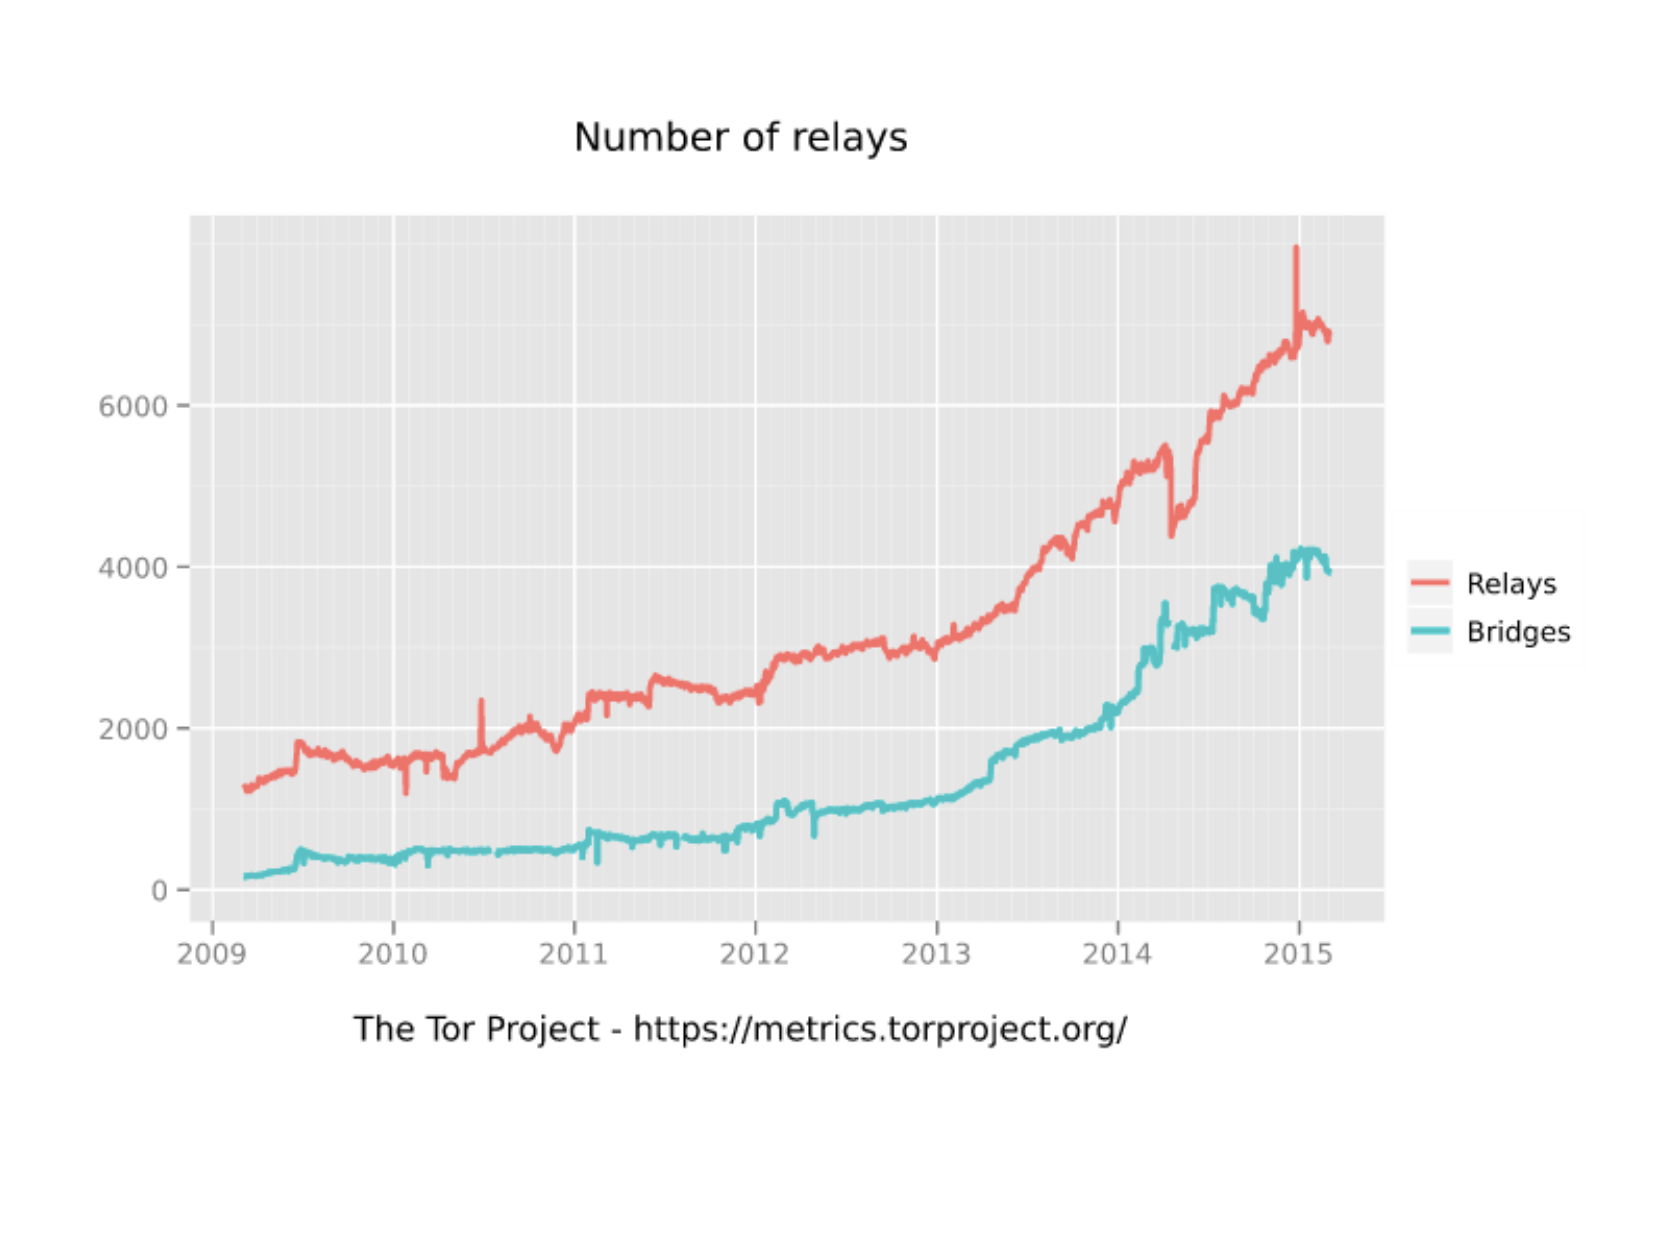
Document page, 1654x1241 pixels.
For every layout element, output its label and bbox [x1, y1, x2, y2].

picture [69, 116, 1595, 1063]
